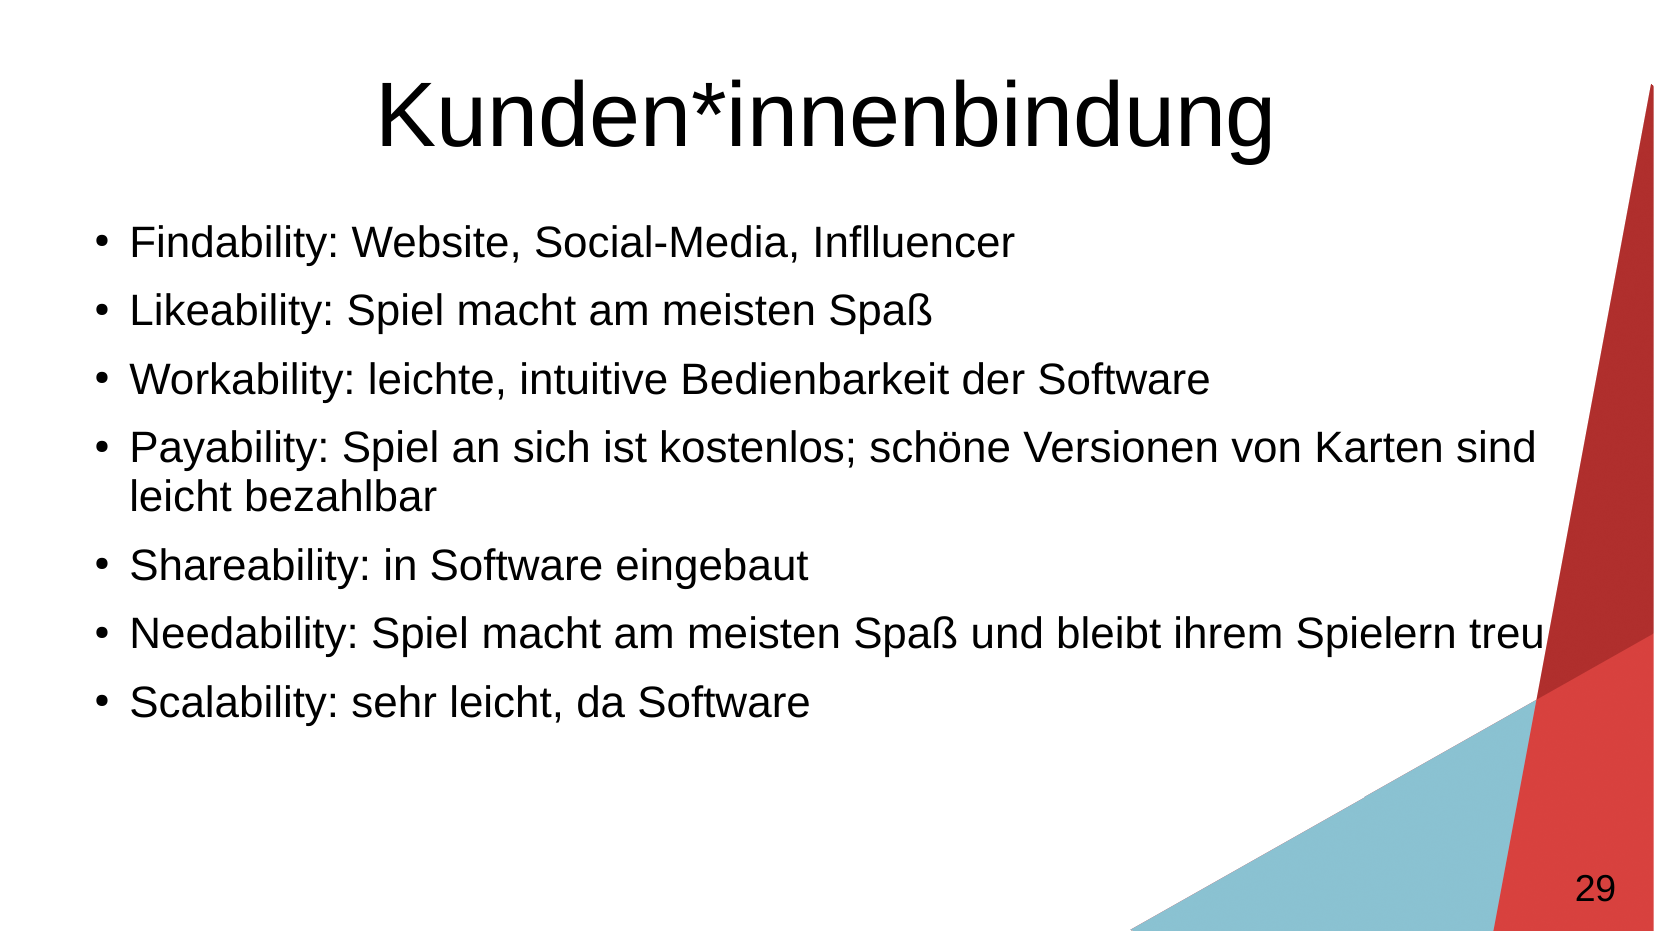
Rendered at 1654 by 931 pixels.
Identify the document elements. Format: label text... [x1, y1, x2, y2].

list Findability: Website, Social-Media, Inflluencer Likeability: Spiel macht am meisten Spaß Workability: leichte, intuitive Bedienbarkeit der Software Payability: Spiel an sich ist kostenlos; schöne Versionen von Karten sind leicht bezahlbar Shareability: in Software eingebaut Needability: Spiel macht am meisten Spaß und bleibt ihrem Spielern treu Scalability: sehr leicht, da Software [82, 217, 1571, 758]
title Kunden*innenbindung [82, 37, 1571, 193]
picture [1075, 84, 1654, 931]
